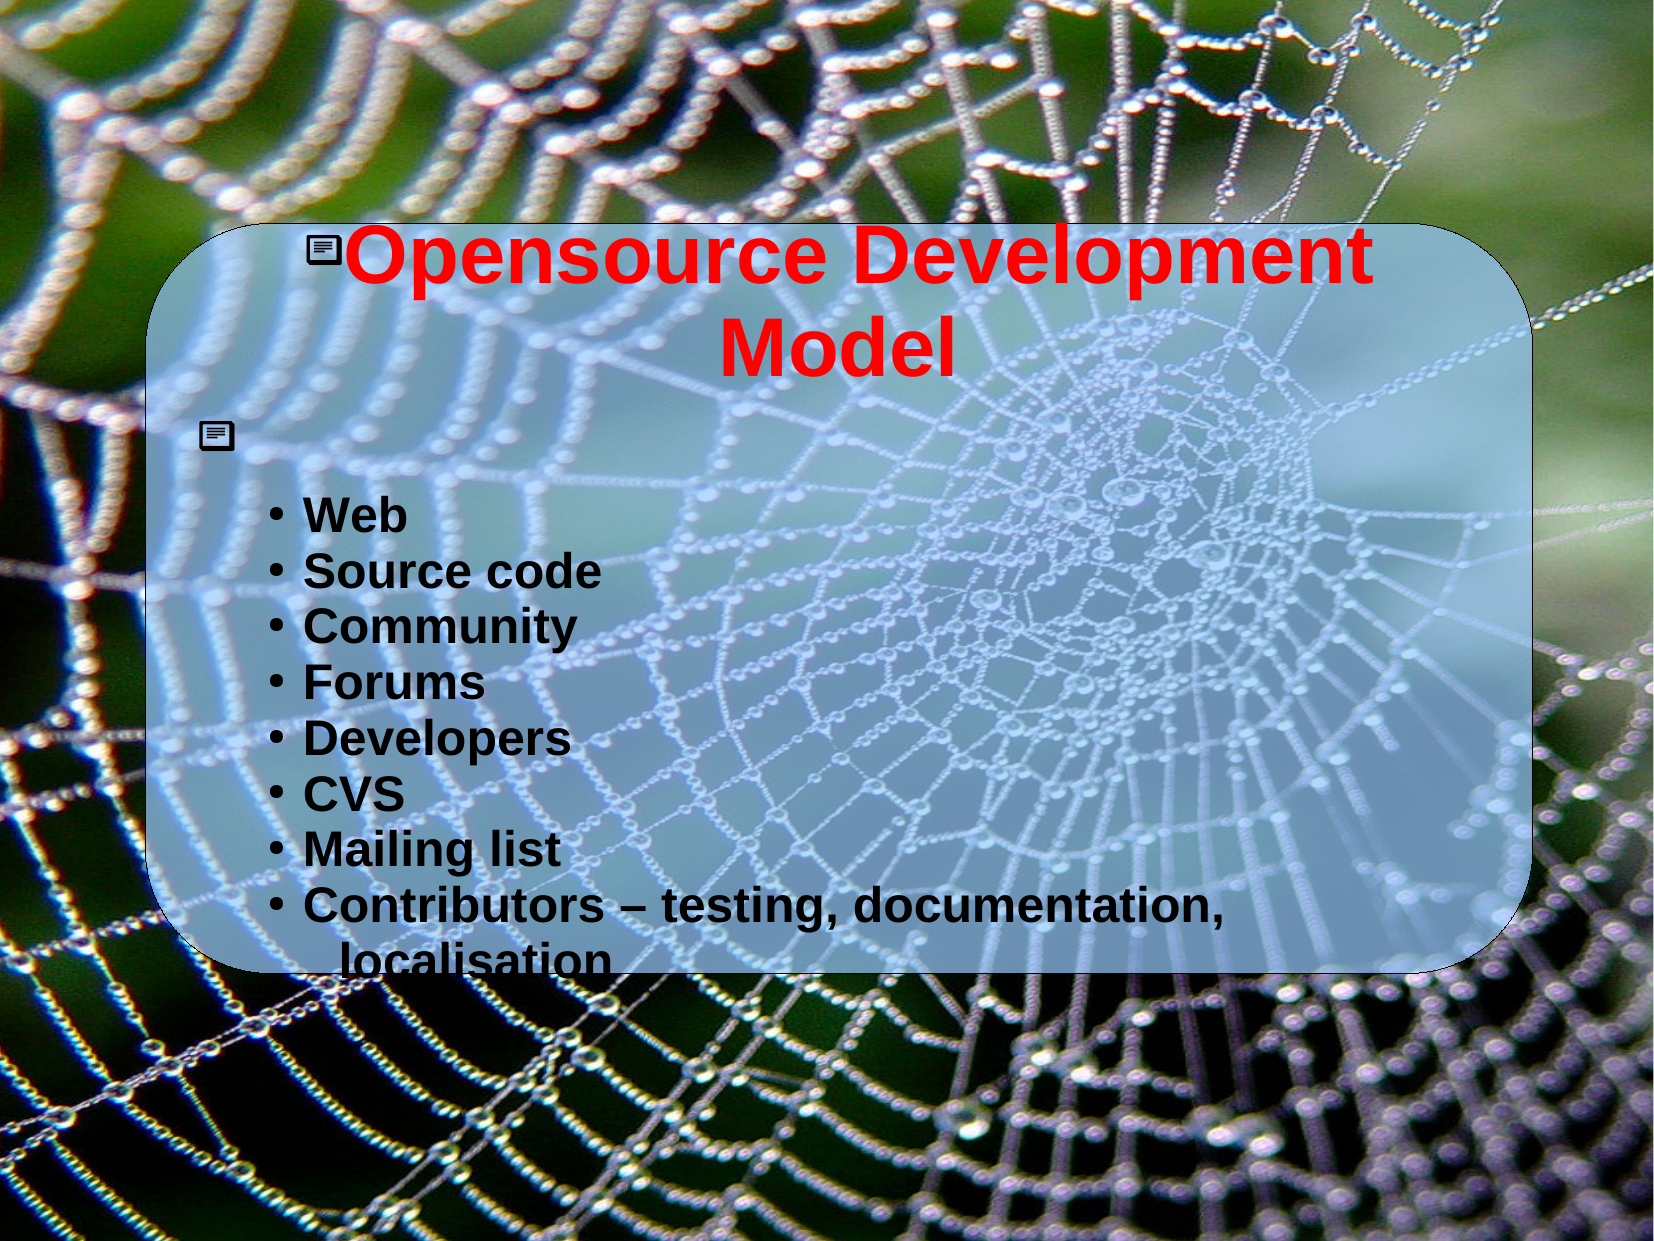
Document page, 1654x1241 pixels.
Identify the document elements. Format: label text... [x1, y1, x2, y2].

text_box Opensource Development Model Web Source code Community Forums Developers CVS Mailing list Contributors – testing, documentation, localisation [145, 223, 1533, 974]
picture [0, 0, 1654, 1241]
